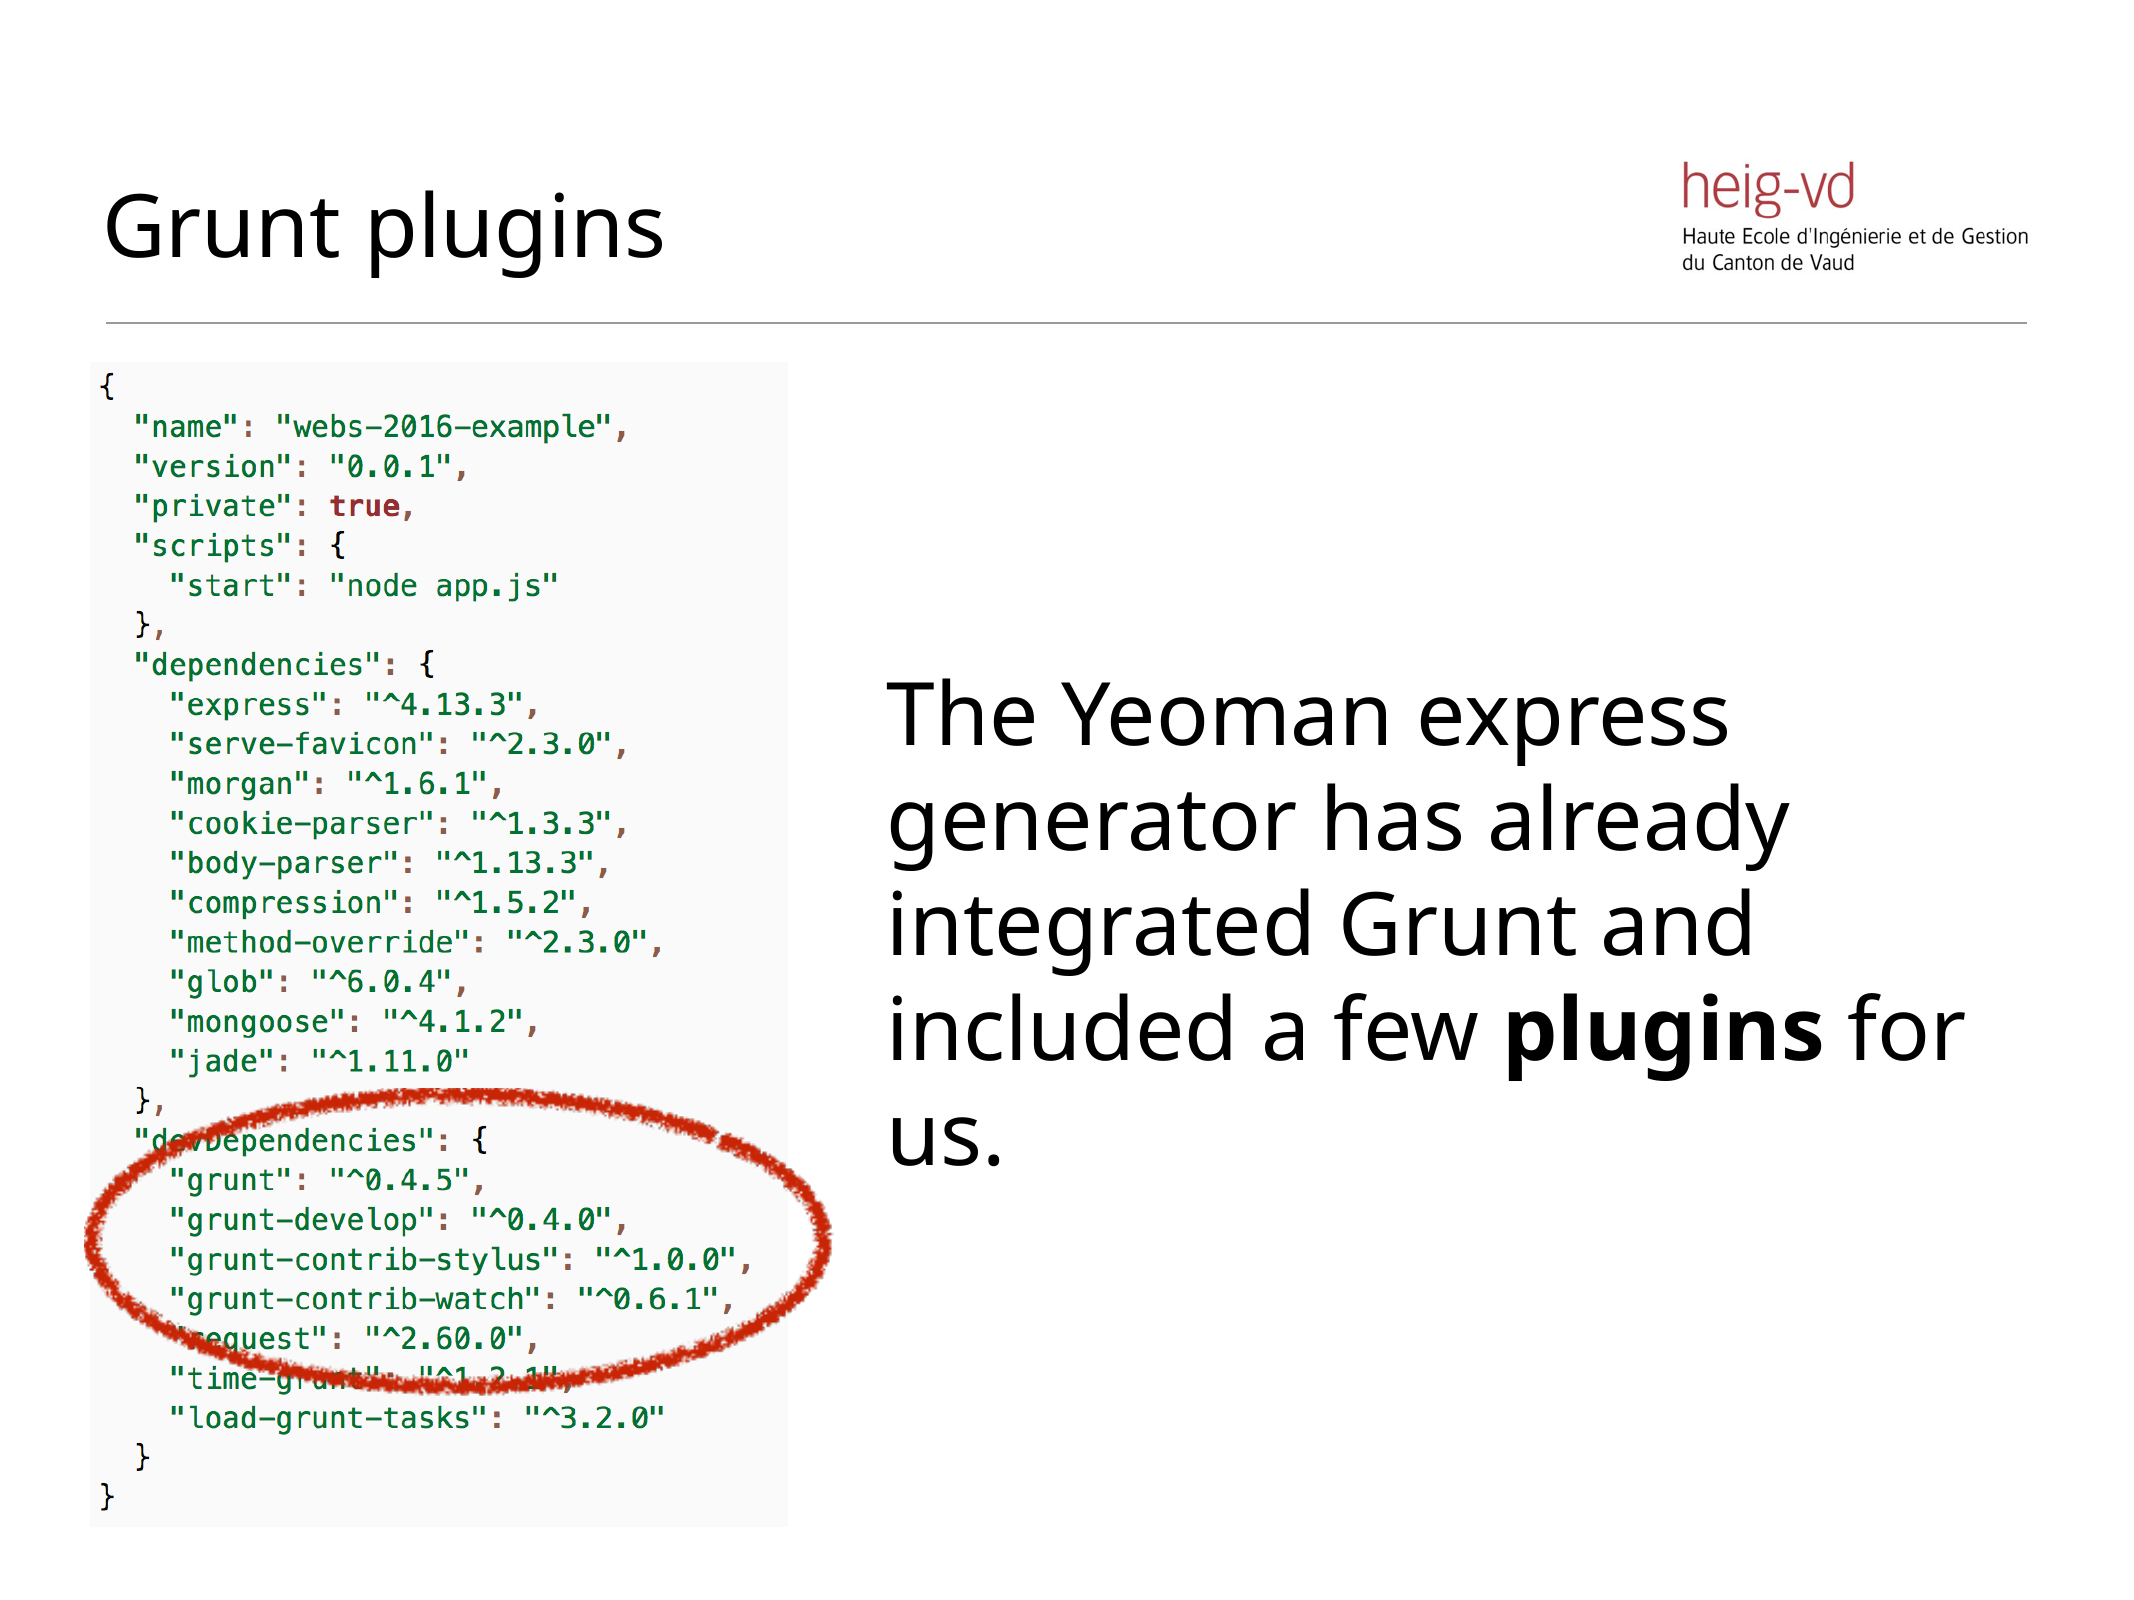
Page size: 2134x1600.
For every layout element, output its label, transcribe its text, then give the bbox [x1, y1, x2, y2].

picture [84, 362, 834, 1527]
text_box The Yeoman express generator has already integrated Grunt and included a few plugins for us. [878, 649, 2049, 1192]
title Grunt plugins [93, 54, 2040, 284]
